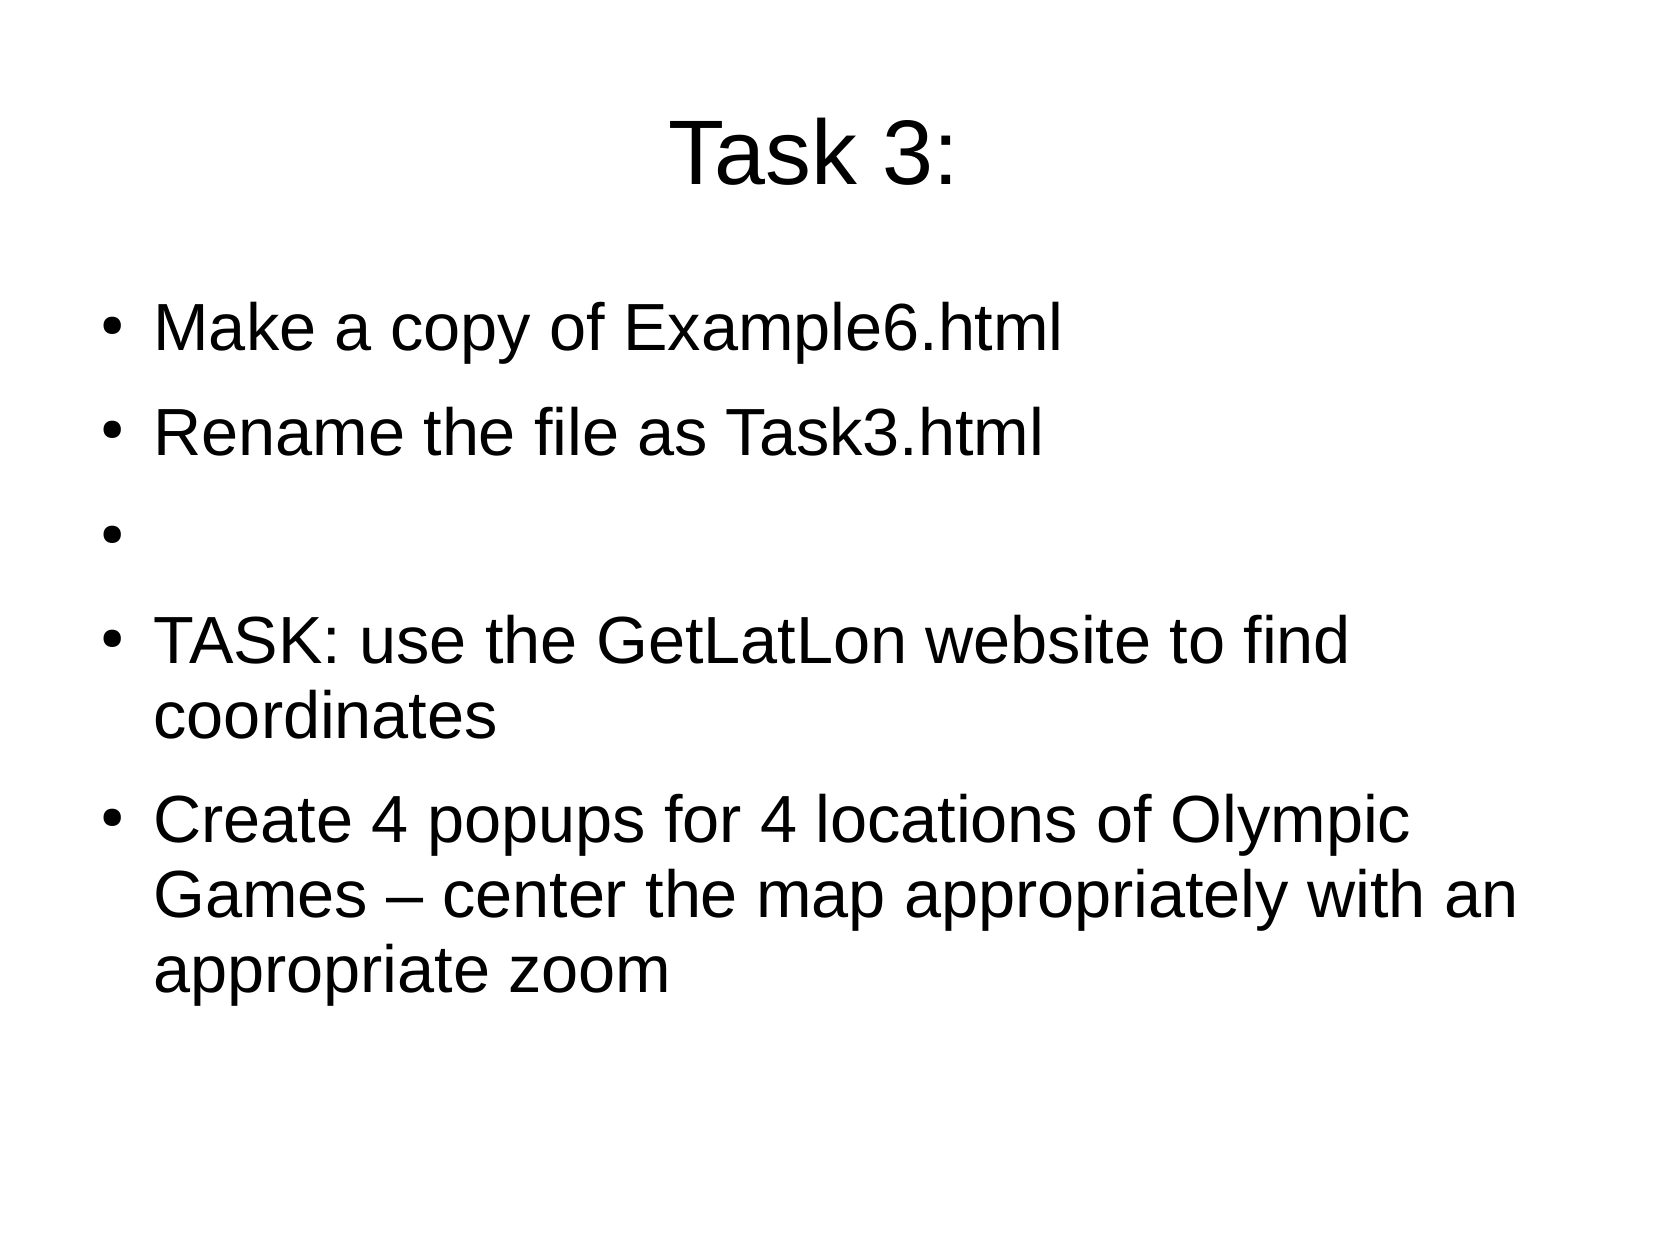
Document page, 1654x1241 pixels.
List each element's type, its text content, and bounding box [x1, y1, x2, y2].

list Make a copy of Example6.html Rename the file as Task3.html TASK: use the GetLatLon website to find coordinates Create 4 popups for 4 locations of Olympic Games – center the map appropriately with an appropriate zoom [82, 290, 1571, 1010]
title Task 3: [82, 49, 1571, 257]
